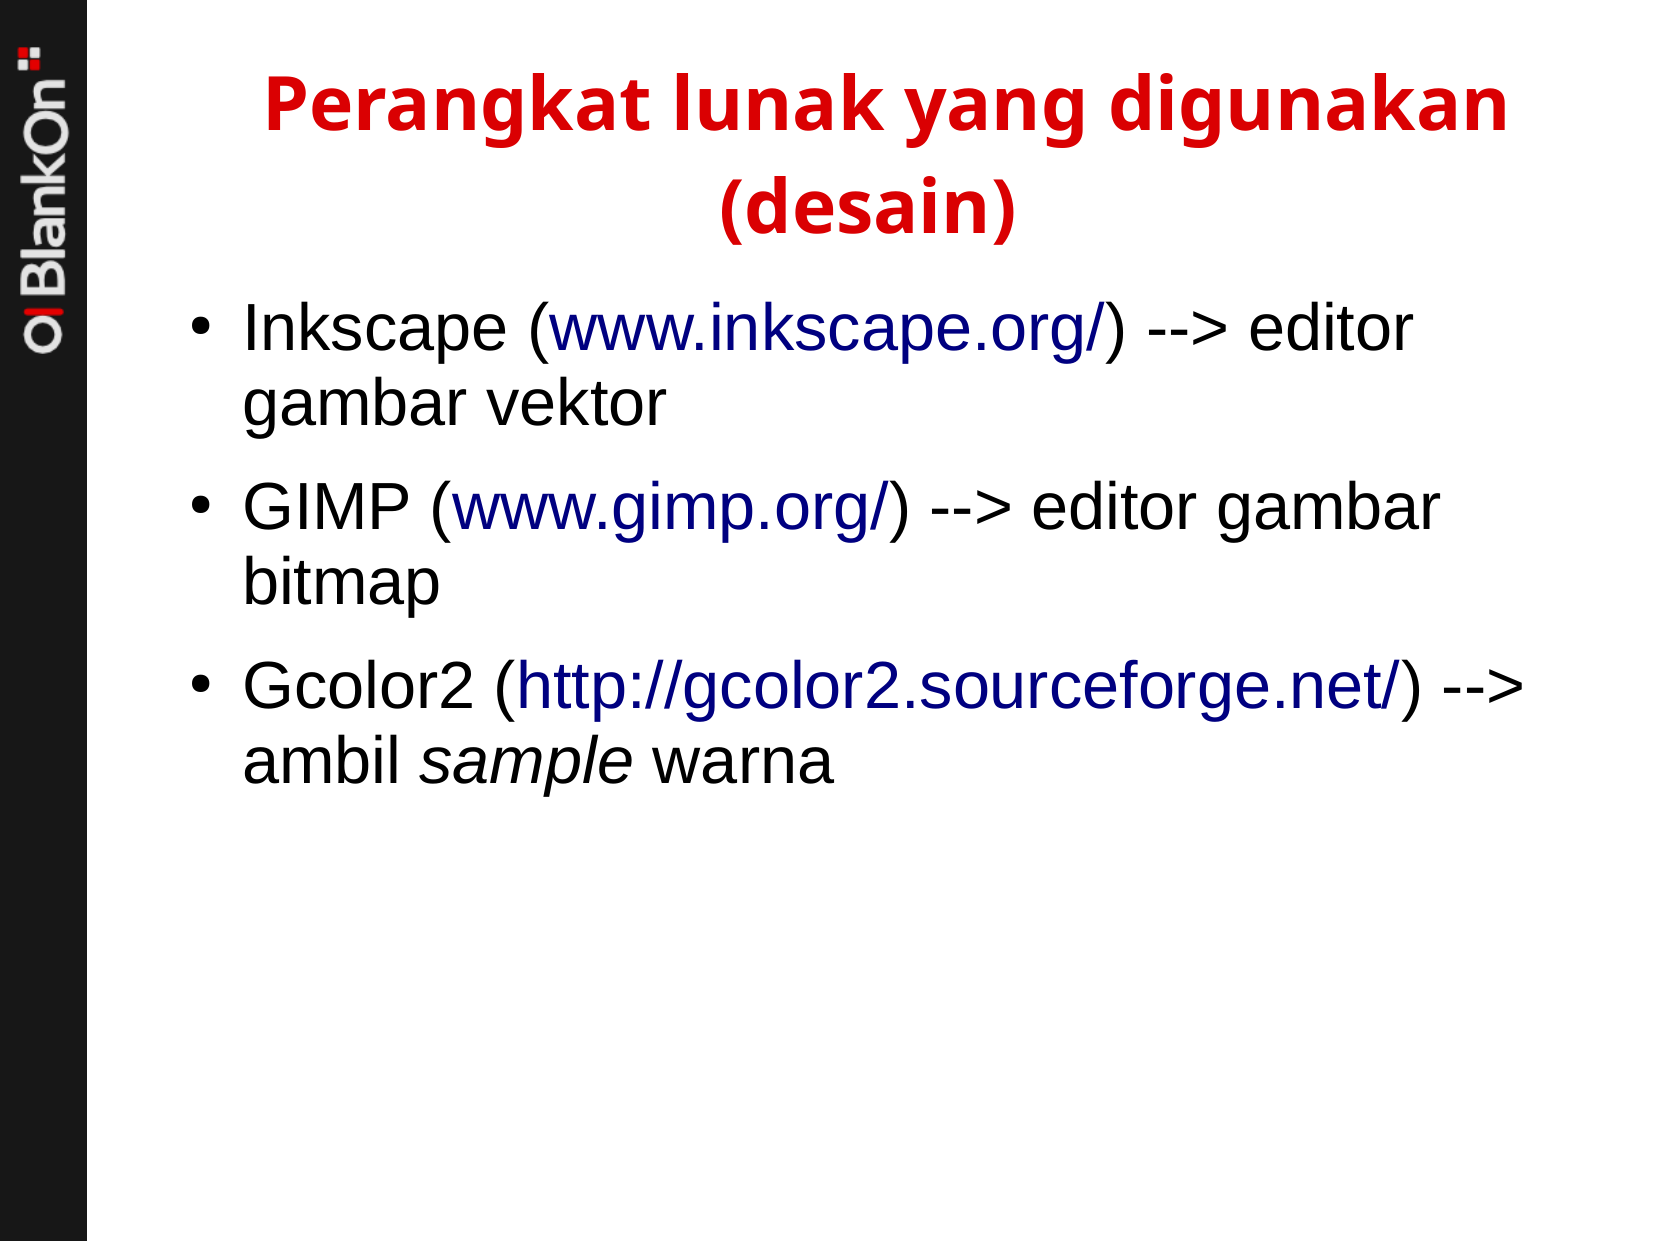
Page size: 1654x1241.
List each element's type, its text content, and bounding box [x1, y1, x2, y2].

title Perangkat lunak yang digunakan (desain) [124, 49, 1613, 257]
list Inkscape (www.inkscape.org/) --> editor gambar vektor GIMP (www.gimp.org/) --> editor gambar bitmap Gcolor2 (http://gcolor2.sourceforge.net/) --> ambil sample warna [171, 290, 1589, 1182]
picture [0, 0, 87, 1241]
